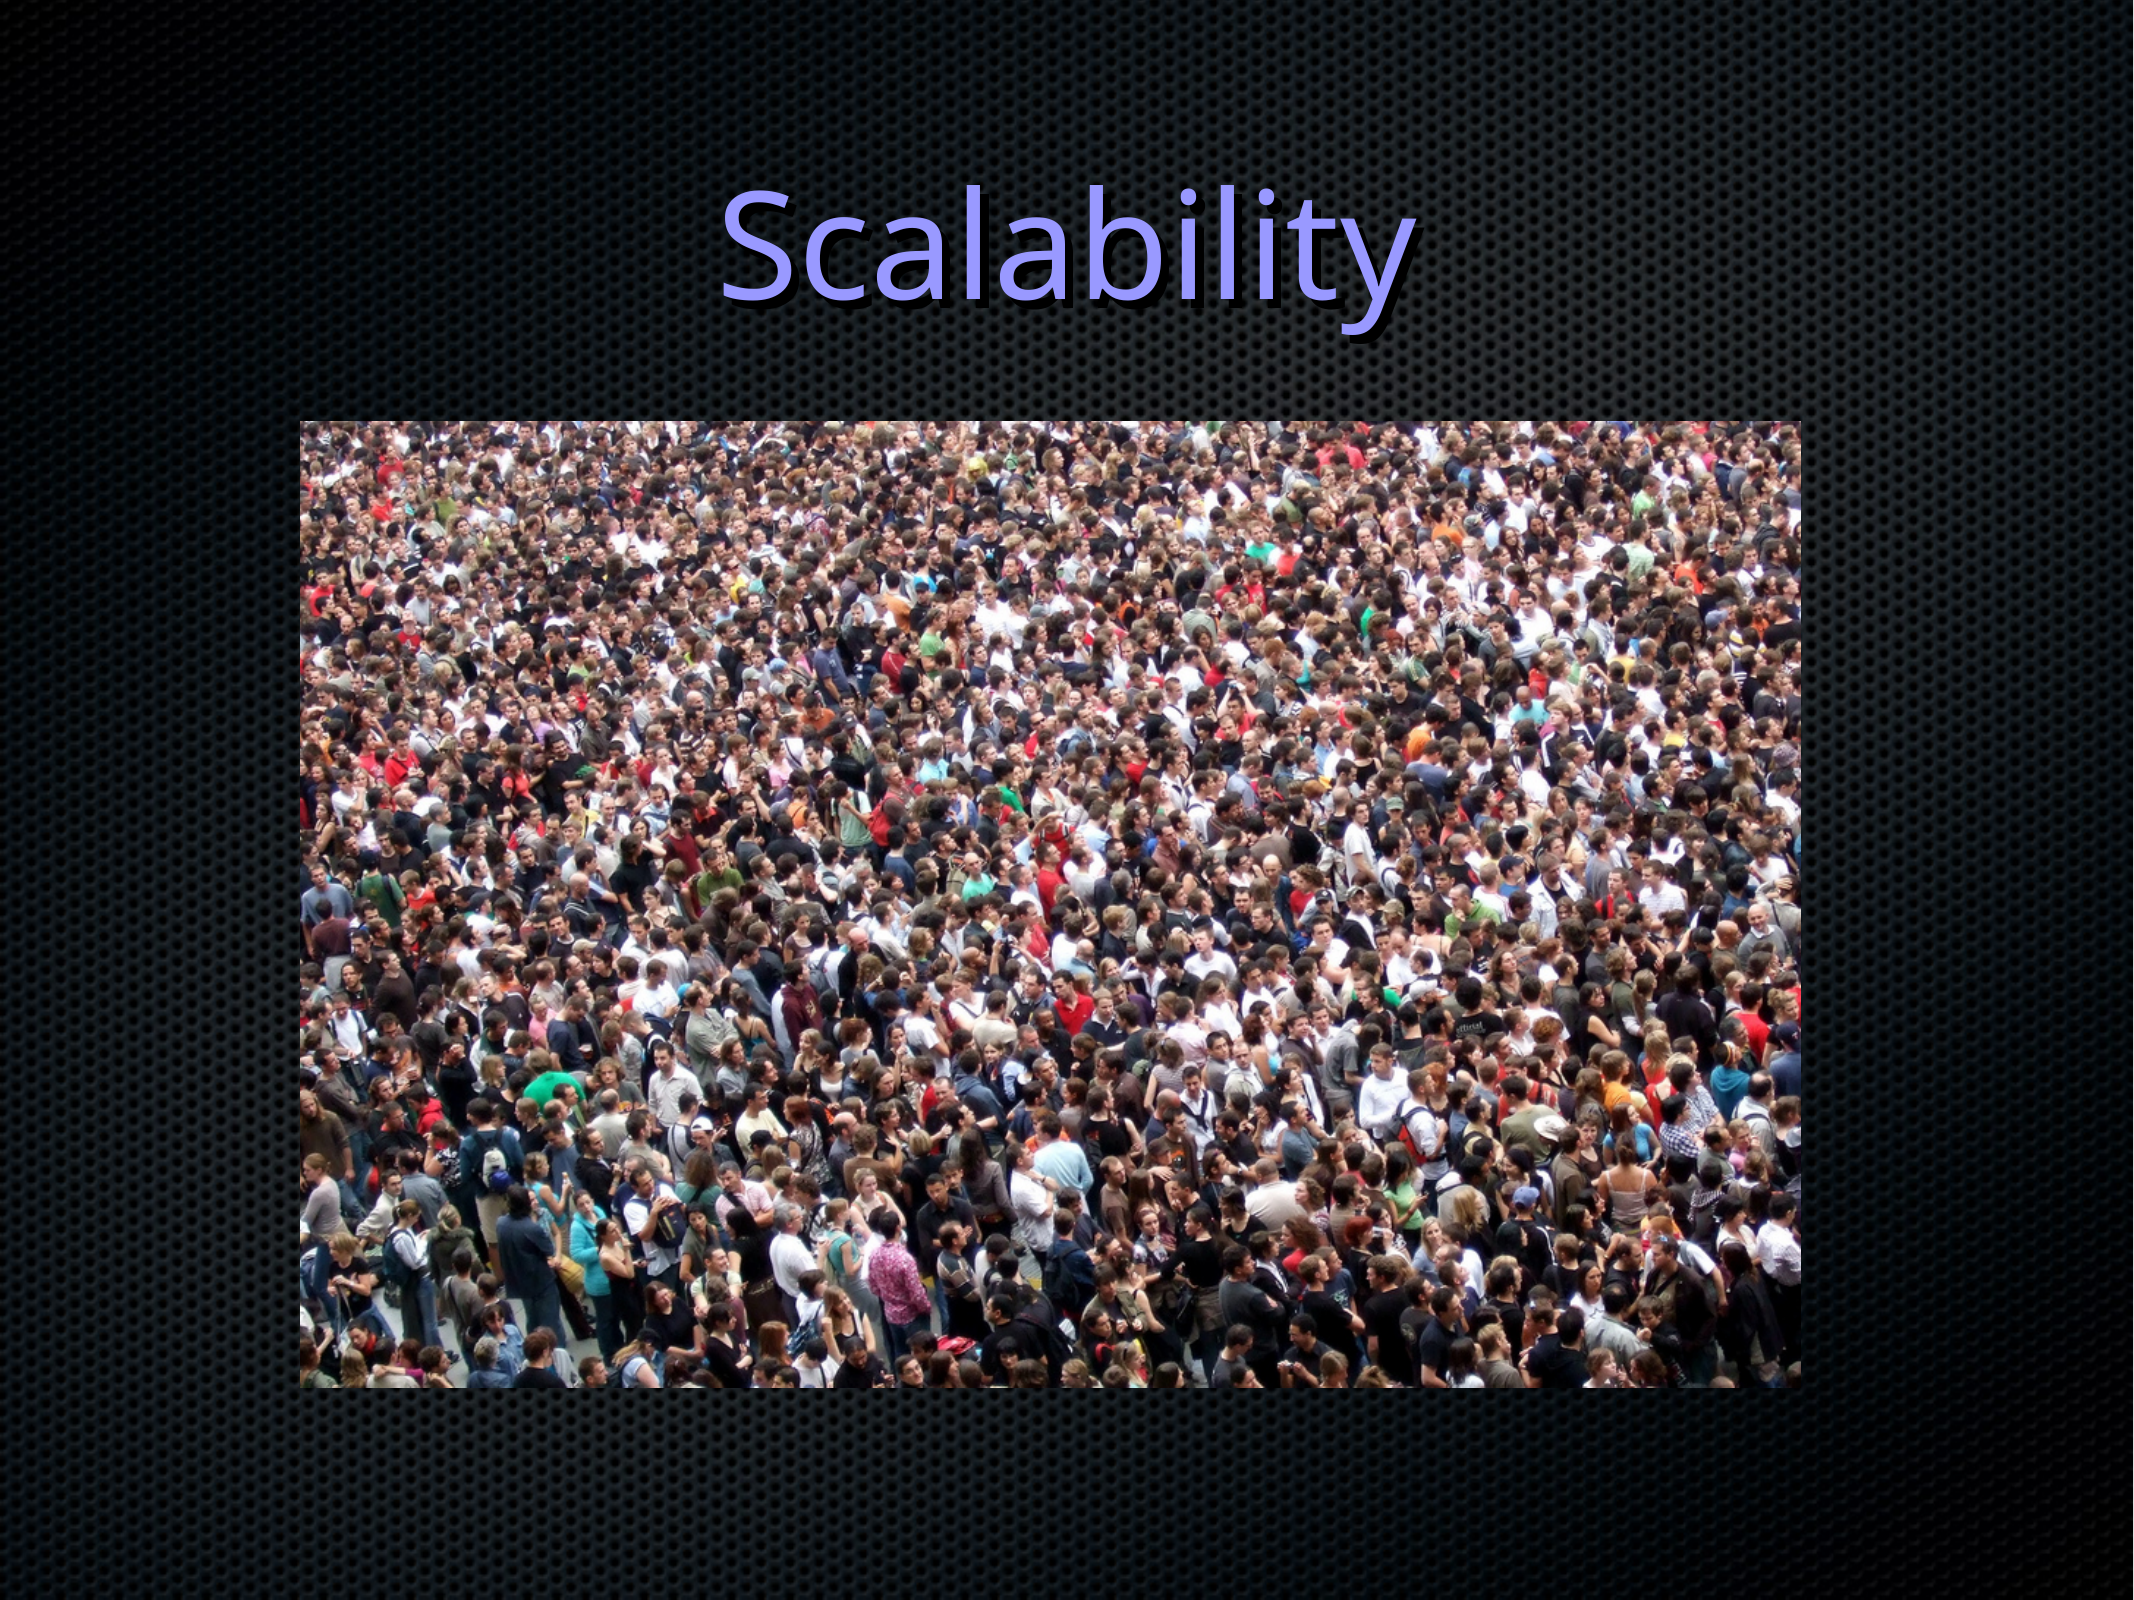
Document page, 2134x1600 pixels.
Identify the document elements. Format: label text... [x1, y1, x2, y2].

picture [0, 0, 2134, 1600]
title Scalability [129, 49, 2005, 435]
